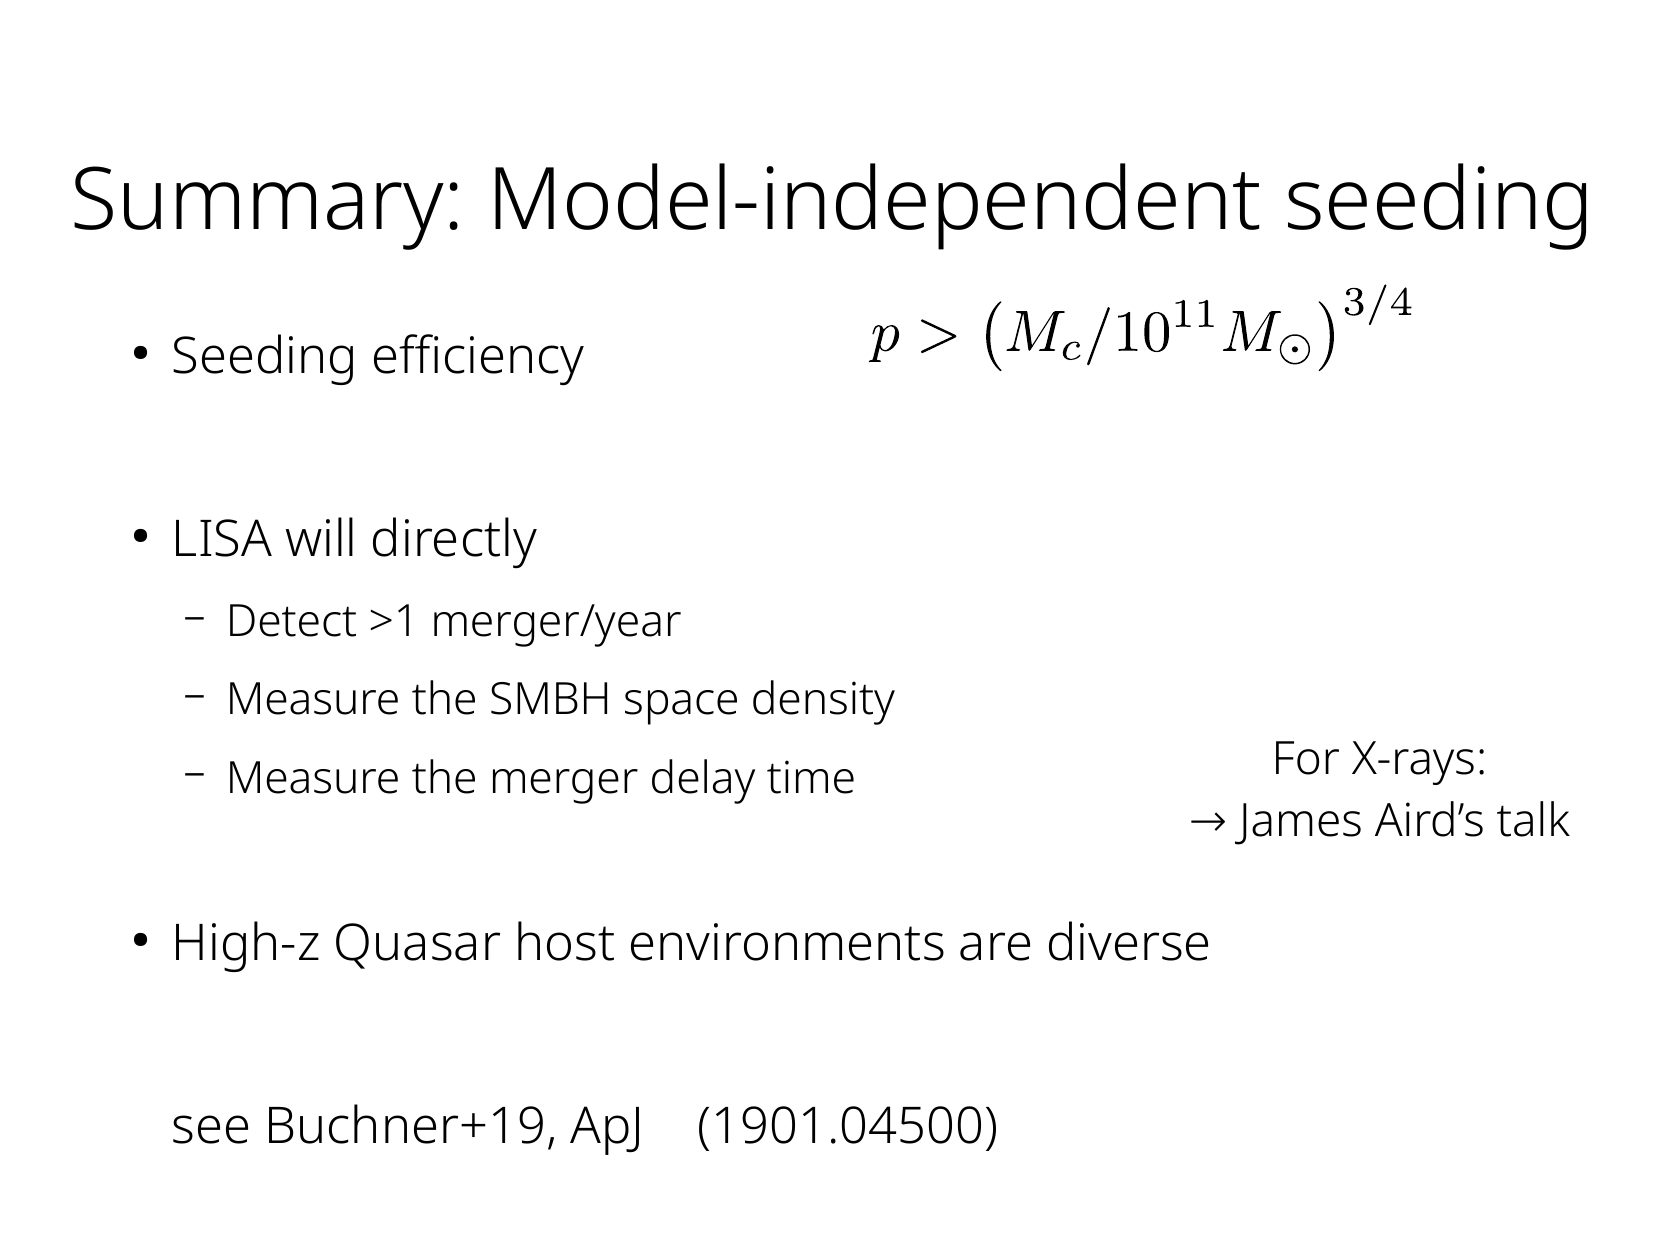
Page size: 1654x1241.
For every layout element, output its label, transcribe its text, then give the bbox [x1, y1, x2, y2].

text_box For X-rays: → James Aird’s talk [1154, 717, 1605, 837]
title Summary: Model-independent seeding [64, 70, 1601, 322]
text_box [868, 284, 1413, 372]
list Seeding efficiency LISA will directly Detect >1 merger/year Measure the SMBH space density Measure the merger delay time High-z Quasar host environments are diverse see Buchner+19, ApJ (1901.04500) [118, 319, 1571, 1167]
